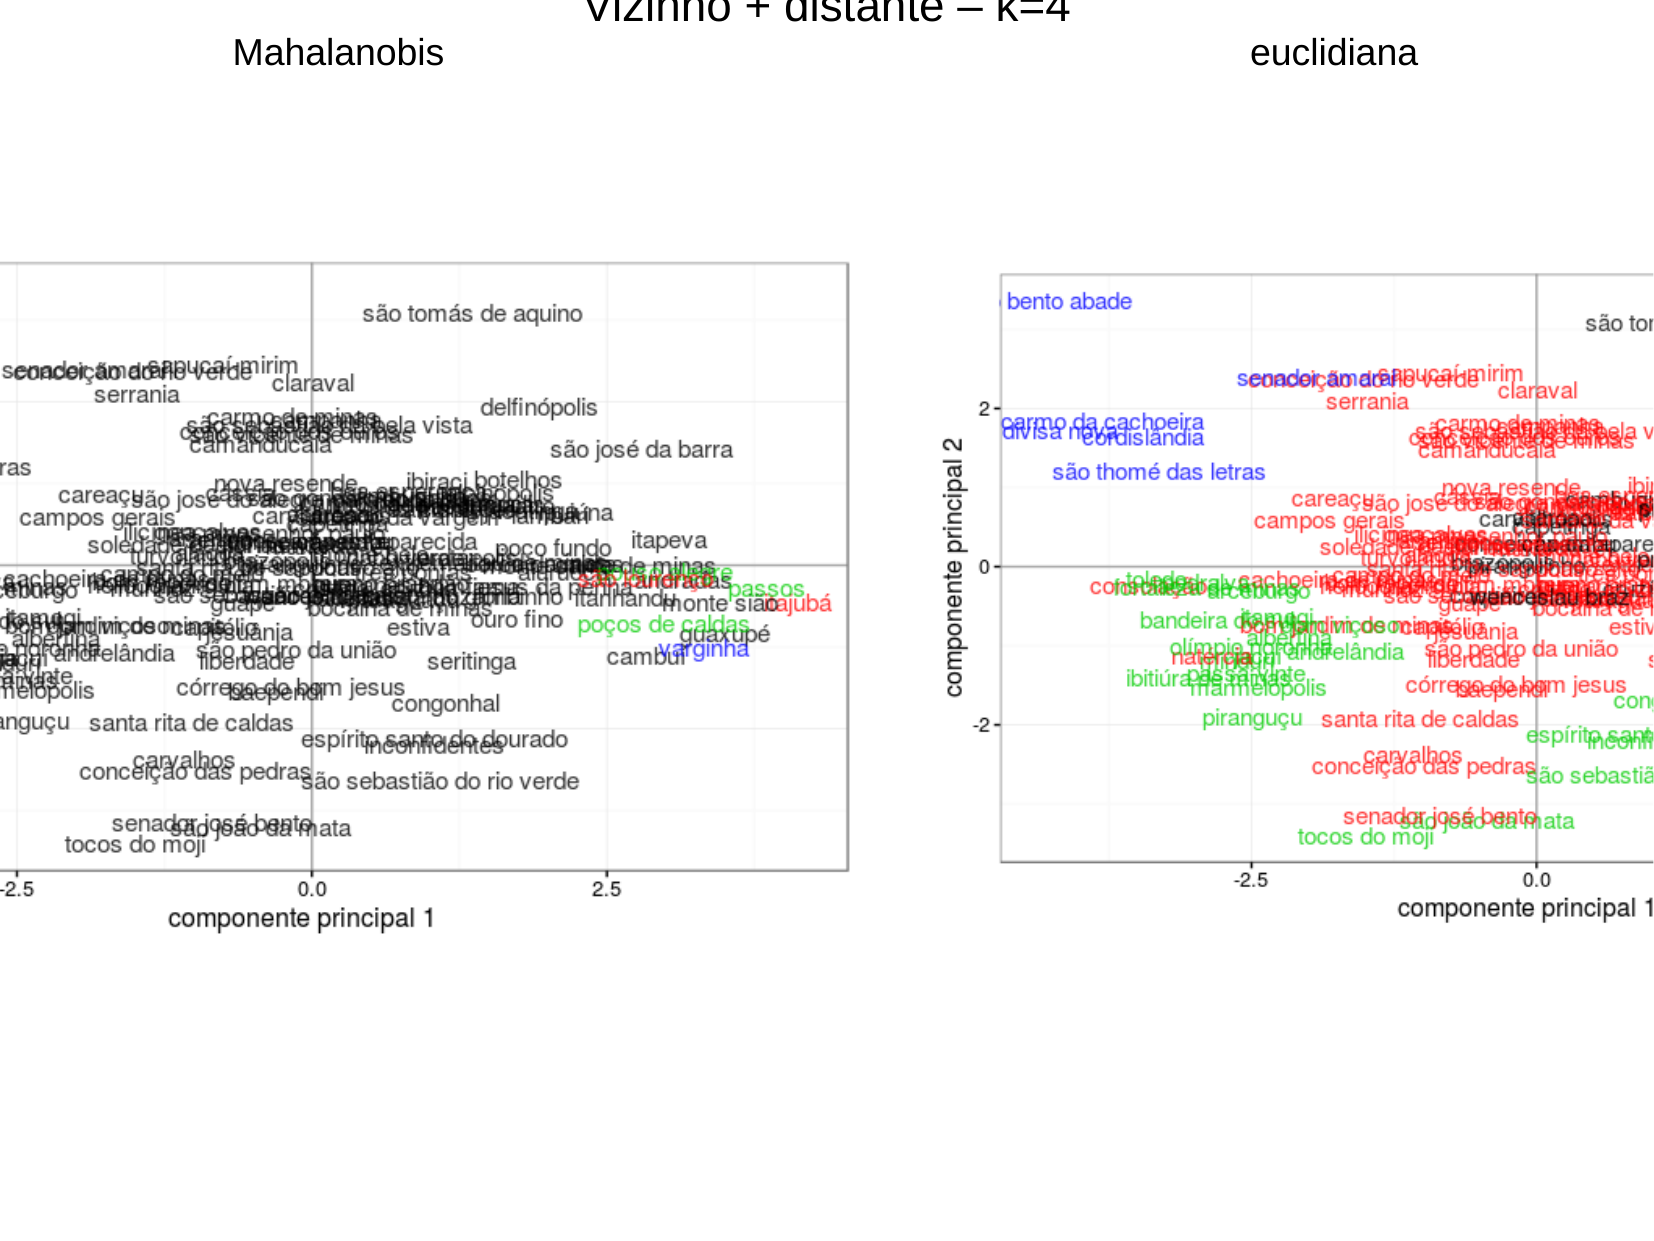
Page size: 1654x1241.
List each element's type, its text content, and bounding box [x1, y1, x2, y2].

picture [926, 225, 1654, 934]
title Vizinho + distante – k=4 Mahalanobis euclidiana [82, 0, 1571, 130]
picture [0, 212, 861, 945]
